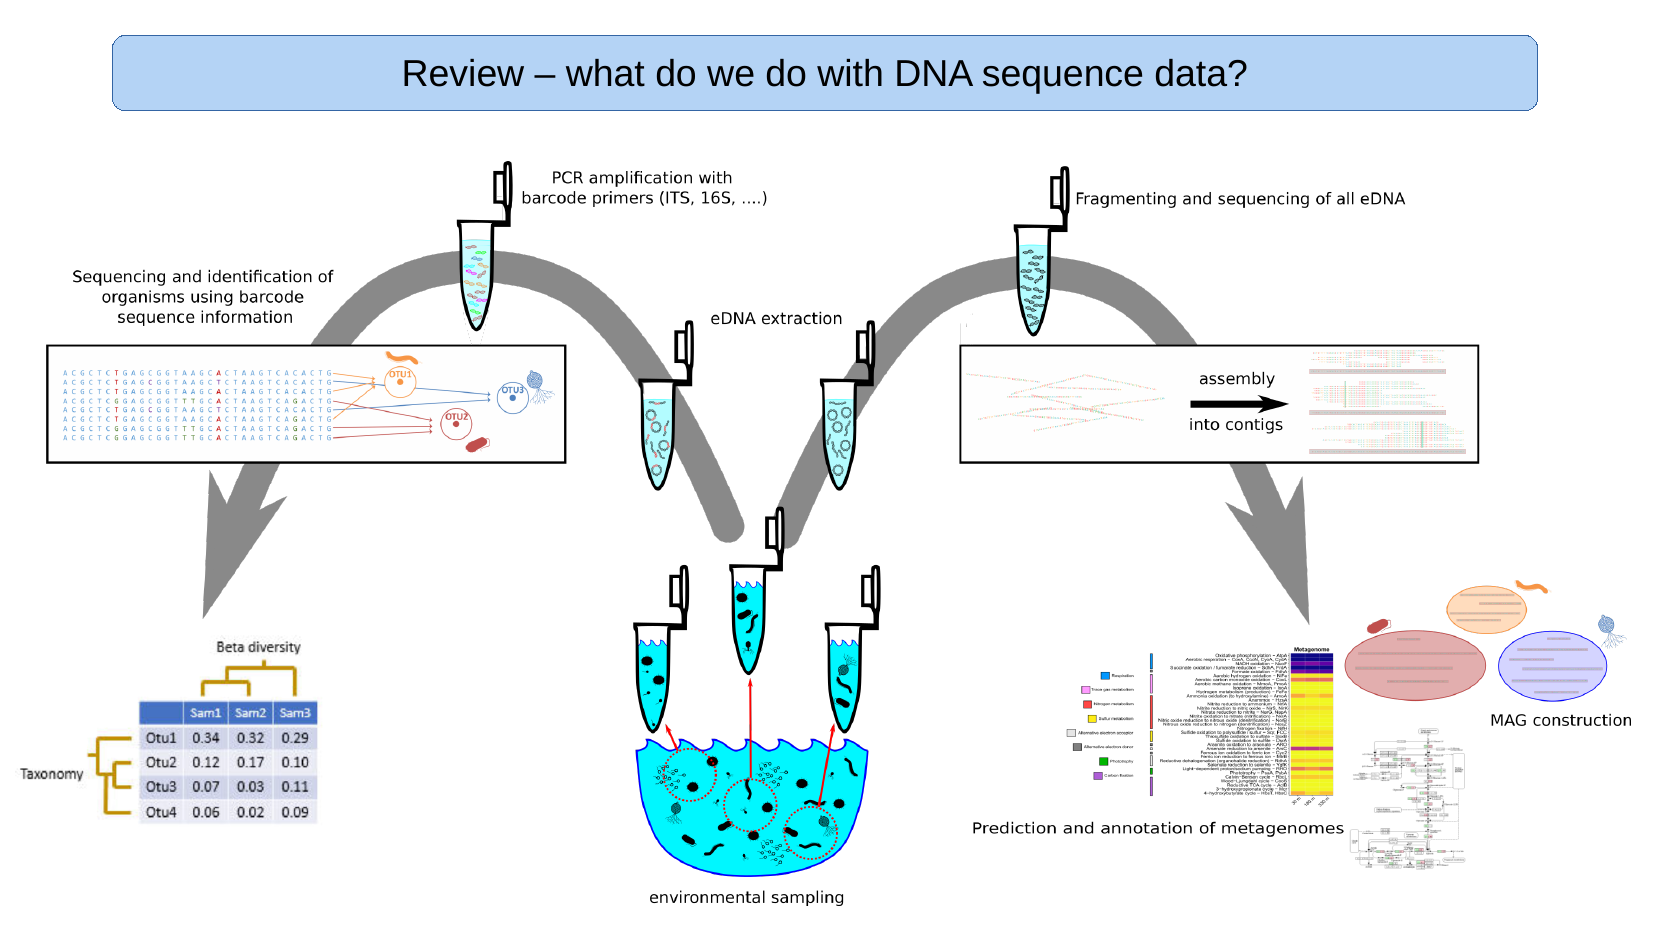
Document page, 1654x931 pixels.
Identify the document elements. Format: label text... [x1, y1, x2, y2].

picture [15, 161, 1631, 906]
text_box Review – what do we do with DNA sequence data? [112, 35, 1538, 111]
